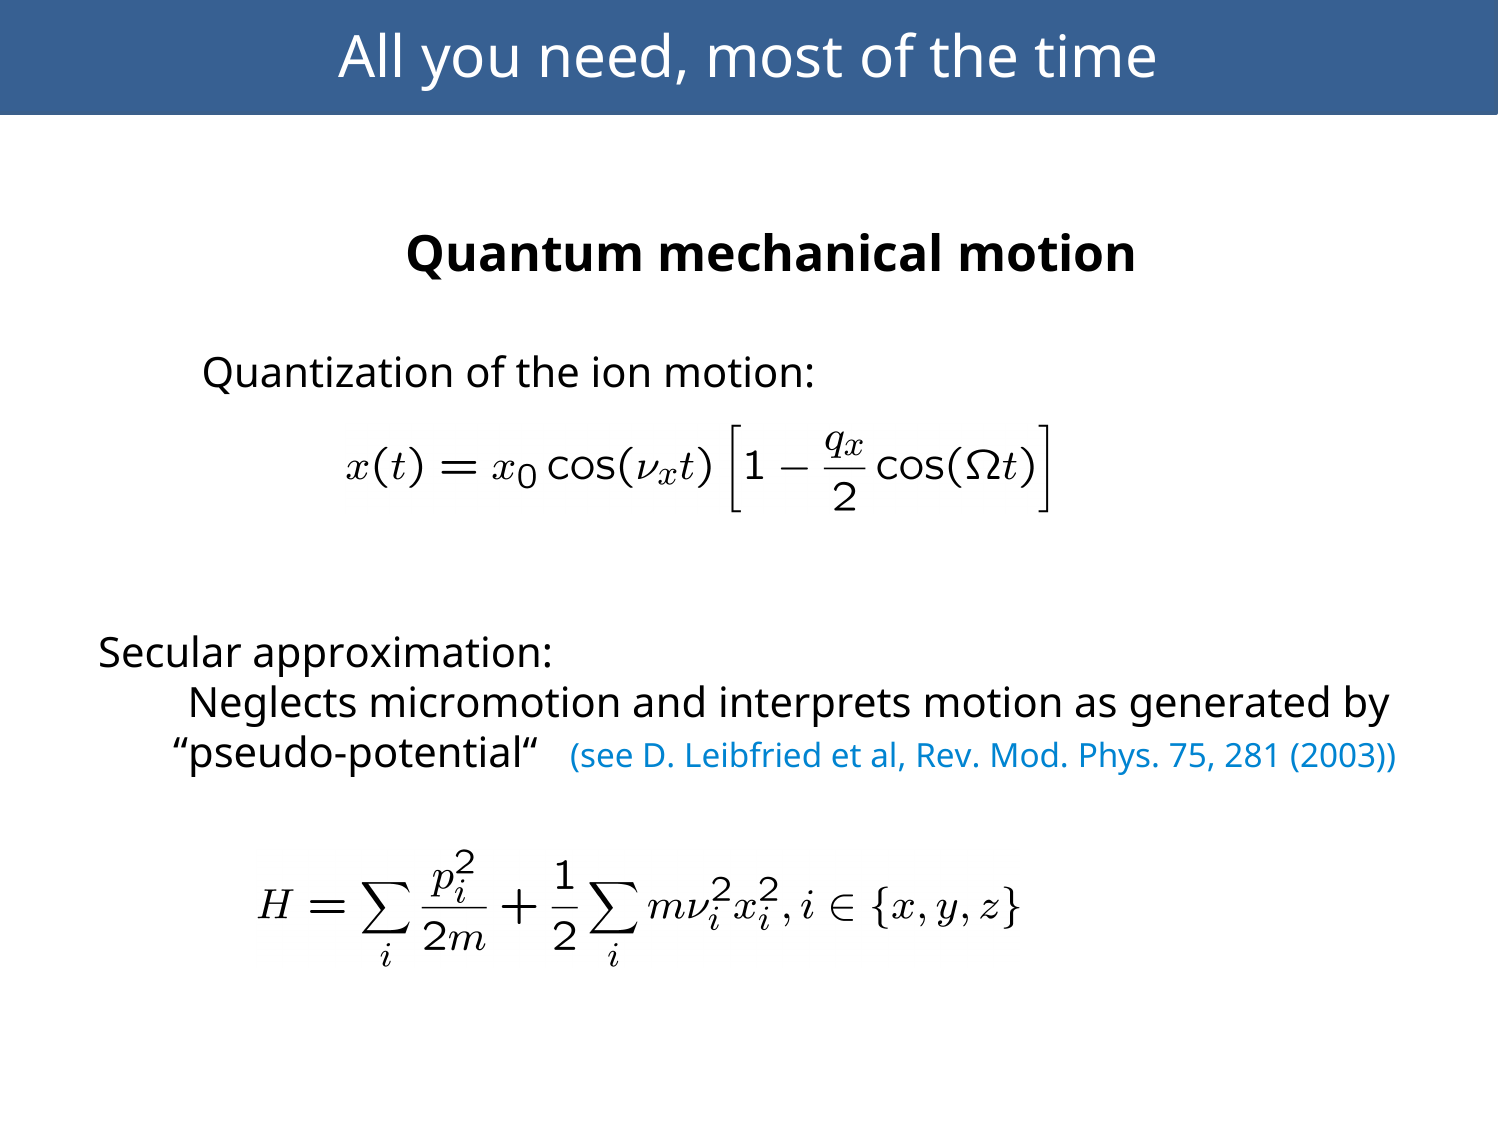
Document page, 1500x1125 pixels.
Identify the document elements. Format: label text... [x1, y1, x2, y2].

text_box Quantum mechanical motion [391, 214, 1154, 290]
picture [256, 849, 1020, 968]
text_box Secular approximation: Neglects micromotion and interprets motion as generated by “pseudo-potential“ (see D. Leibfried et al, Rev. Mod. Phys. 75, 281 (2003)) [83, 618, 1459, 784]
title All you need, most of the time [0, 0, 1497, 122]
picture [345, 423, 1049, 514]
text_box Quantization of the ion motion: [186, 338, 831, 405]
